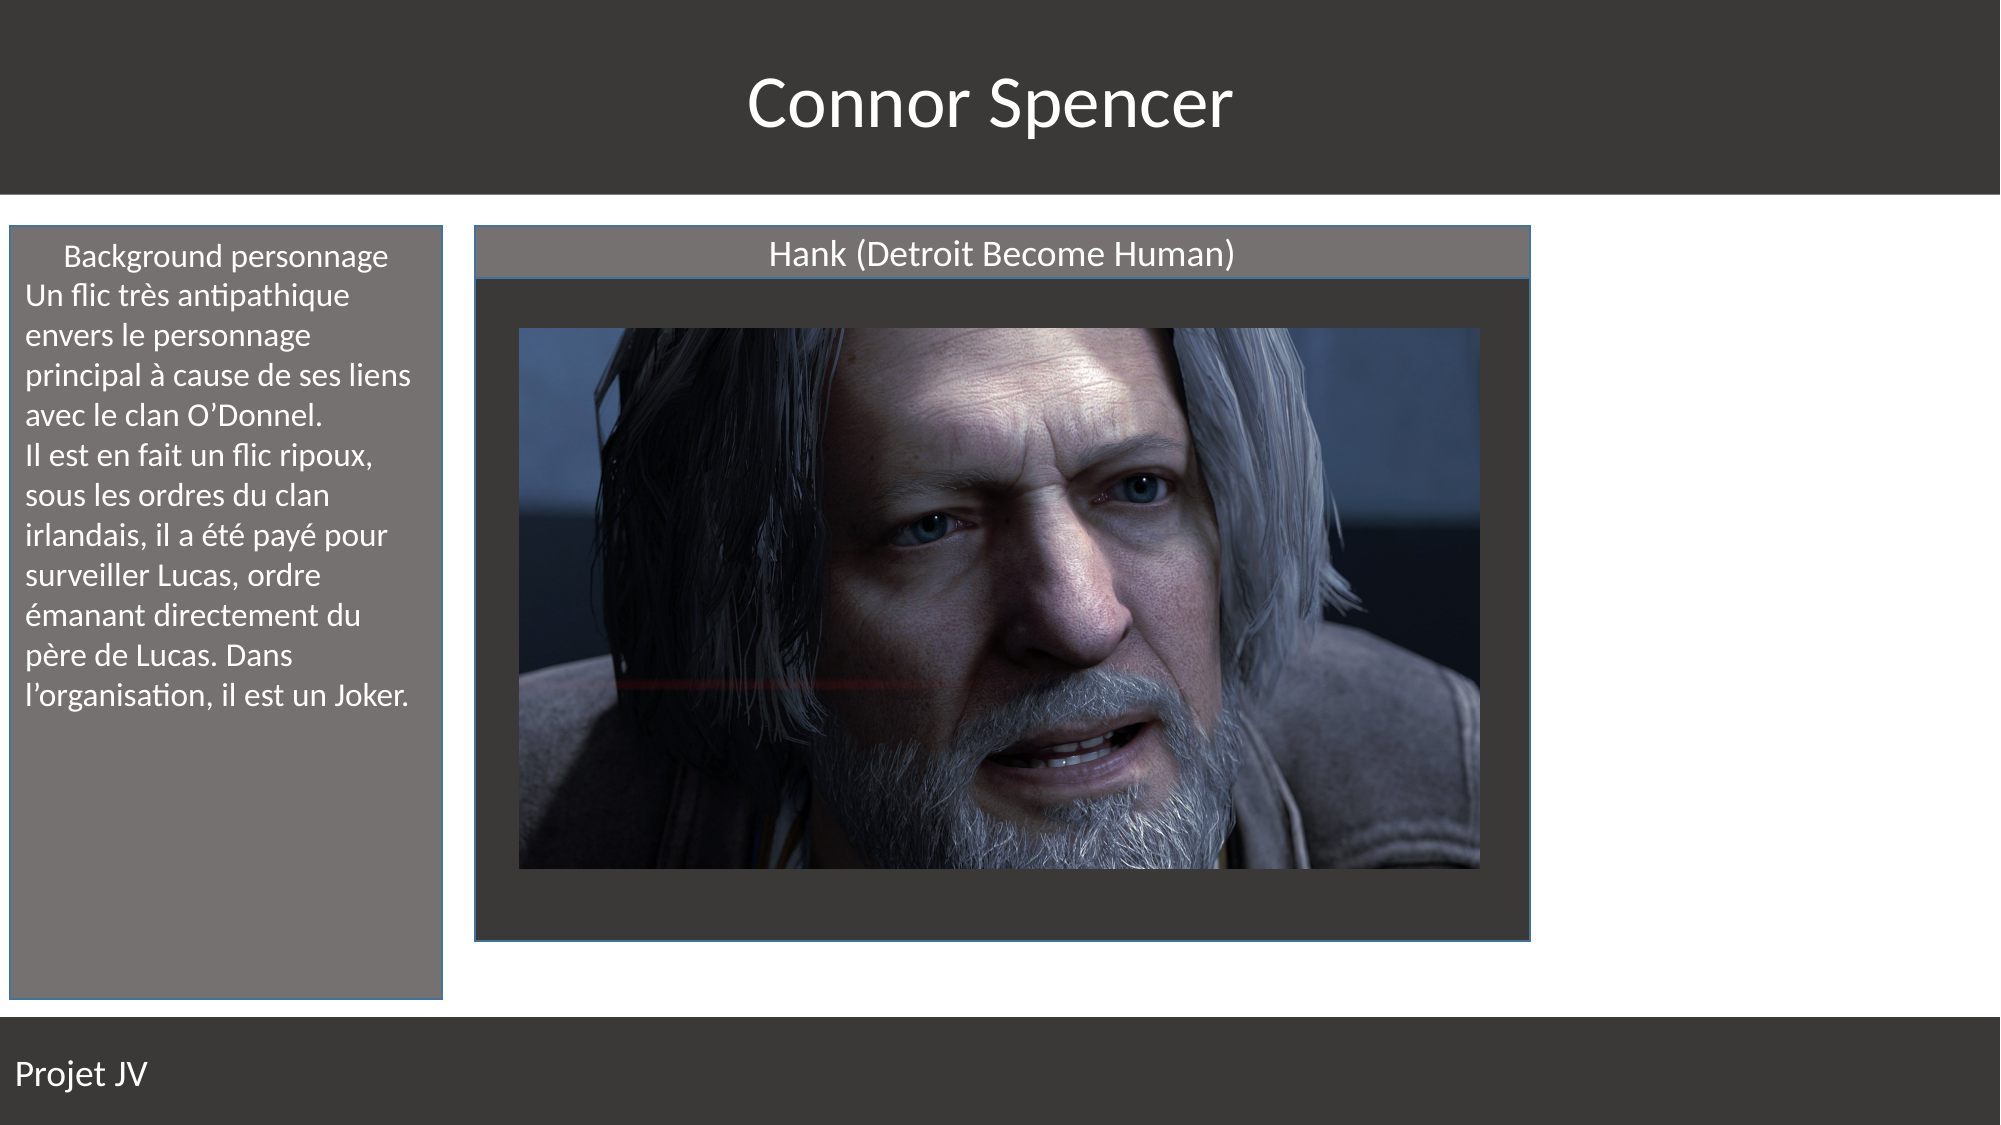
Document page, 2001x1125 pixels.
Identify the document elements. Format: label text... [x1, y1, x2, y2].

text_box Connor Spencer [0, 0, 2000, 195]
picture [519, 328, 1480, 869]
text_box Background personnage Un flic très antipathique envers le personnage principal à cause de ses liens avec le clan O’Donnel. Il est en fait un flic ripoux, sous les ordres du clan irlandais, il a été payé pour surveiller Lucas, ordre émanant directement du père de Lucas. Dans l’organisation, il est un Joker. [10, 226, 442, 999]
text_box Projet JV [0, 1017, 2000, 1125]
text_box Hank (Detroit Become Human) [474, 226, 1531, 278]
text_box [474, 278, 1531, 941]
